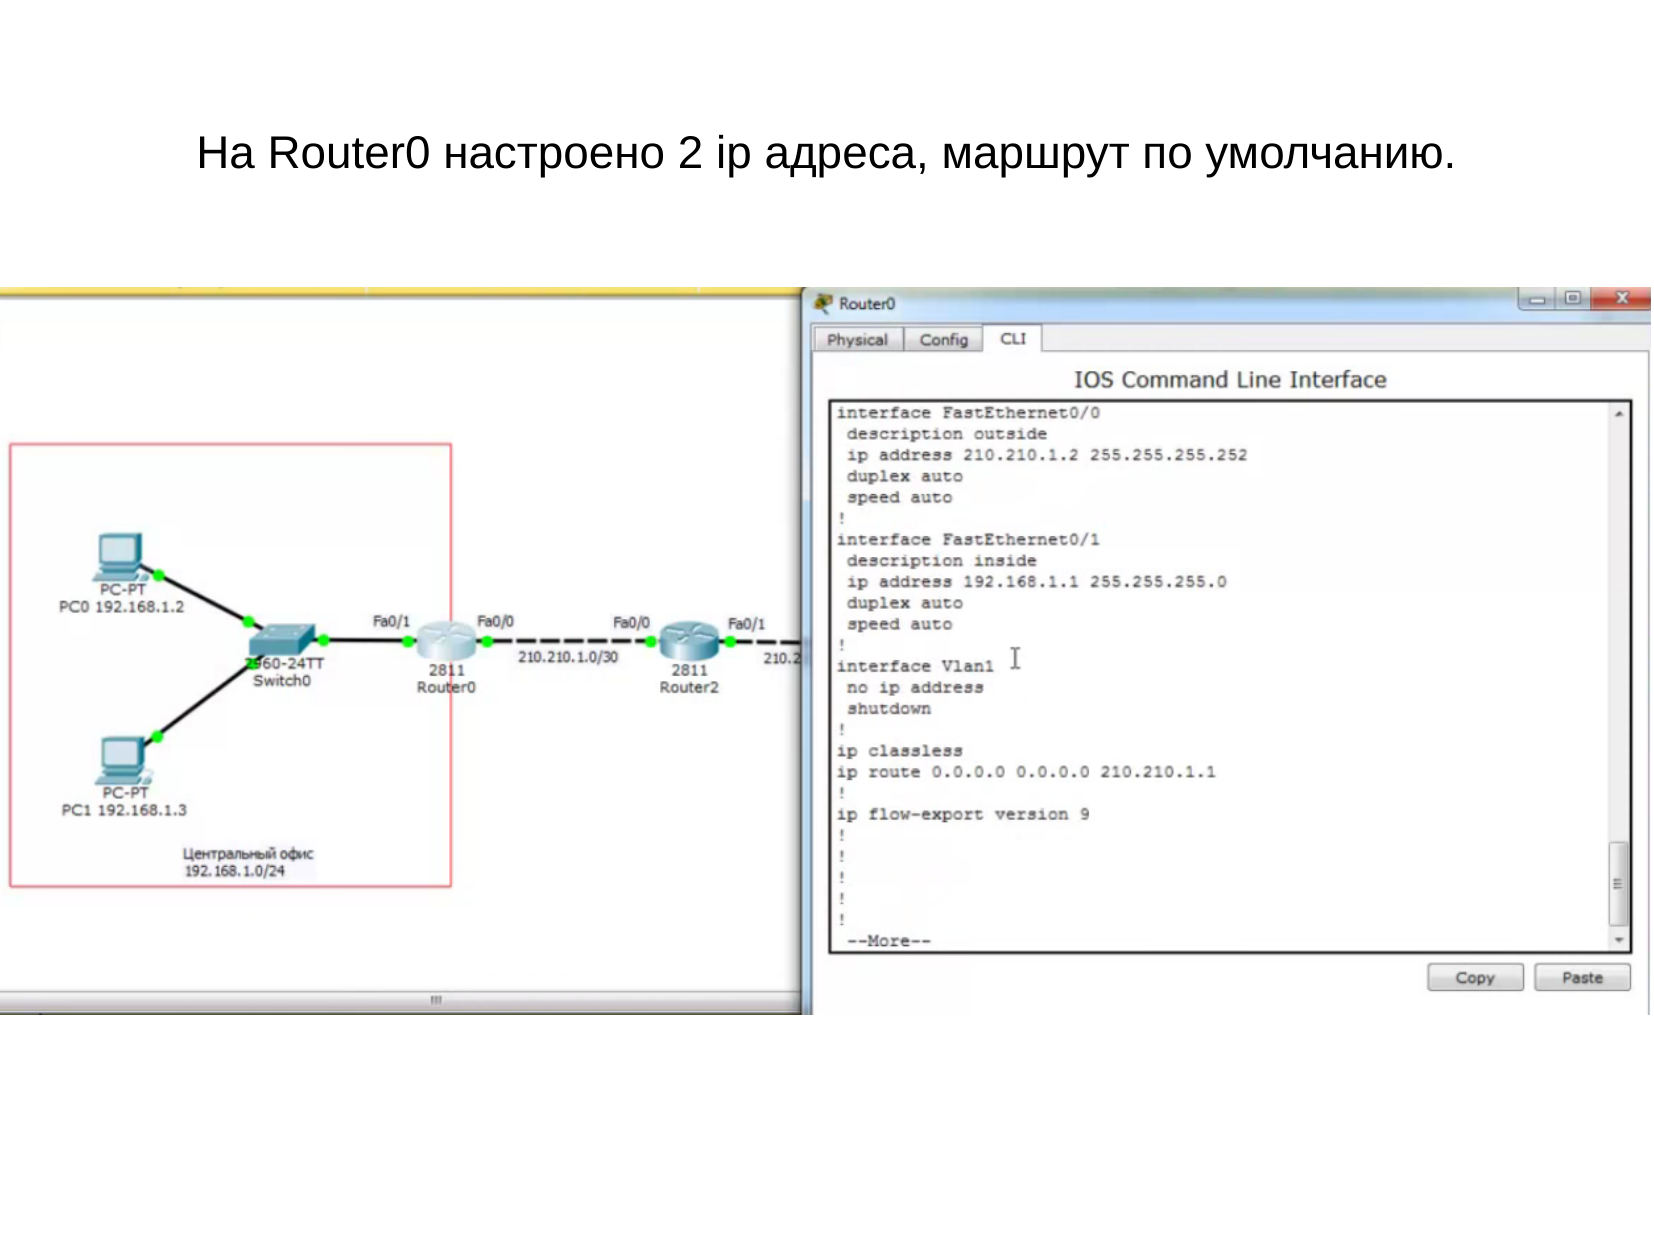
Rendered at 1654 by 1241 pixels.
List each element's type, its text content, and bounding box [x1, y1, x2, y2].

picture [0, 287, 1651, 1015]
title На Router0 настроено 2 ip адреса, маршрут по умолчанию. [82, 49, 1571, 257]
